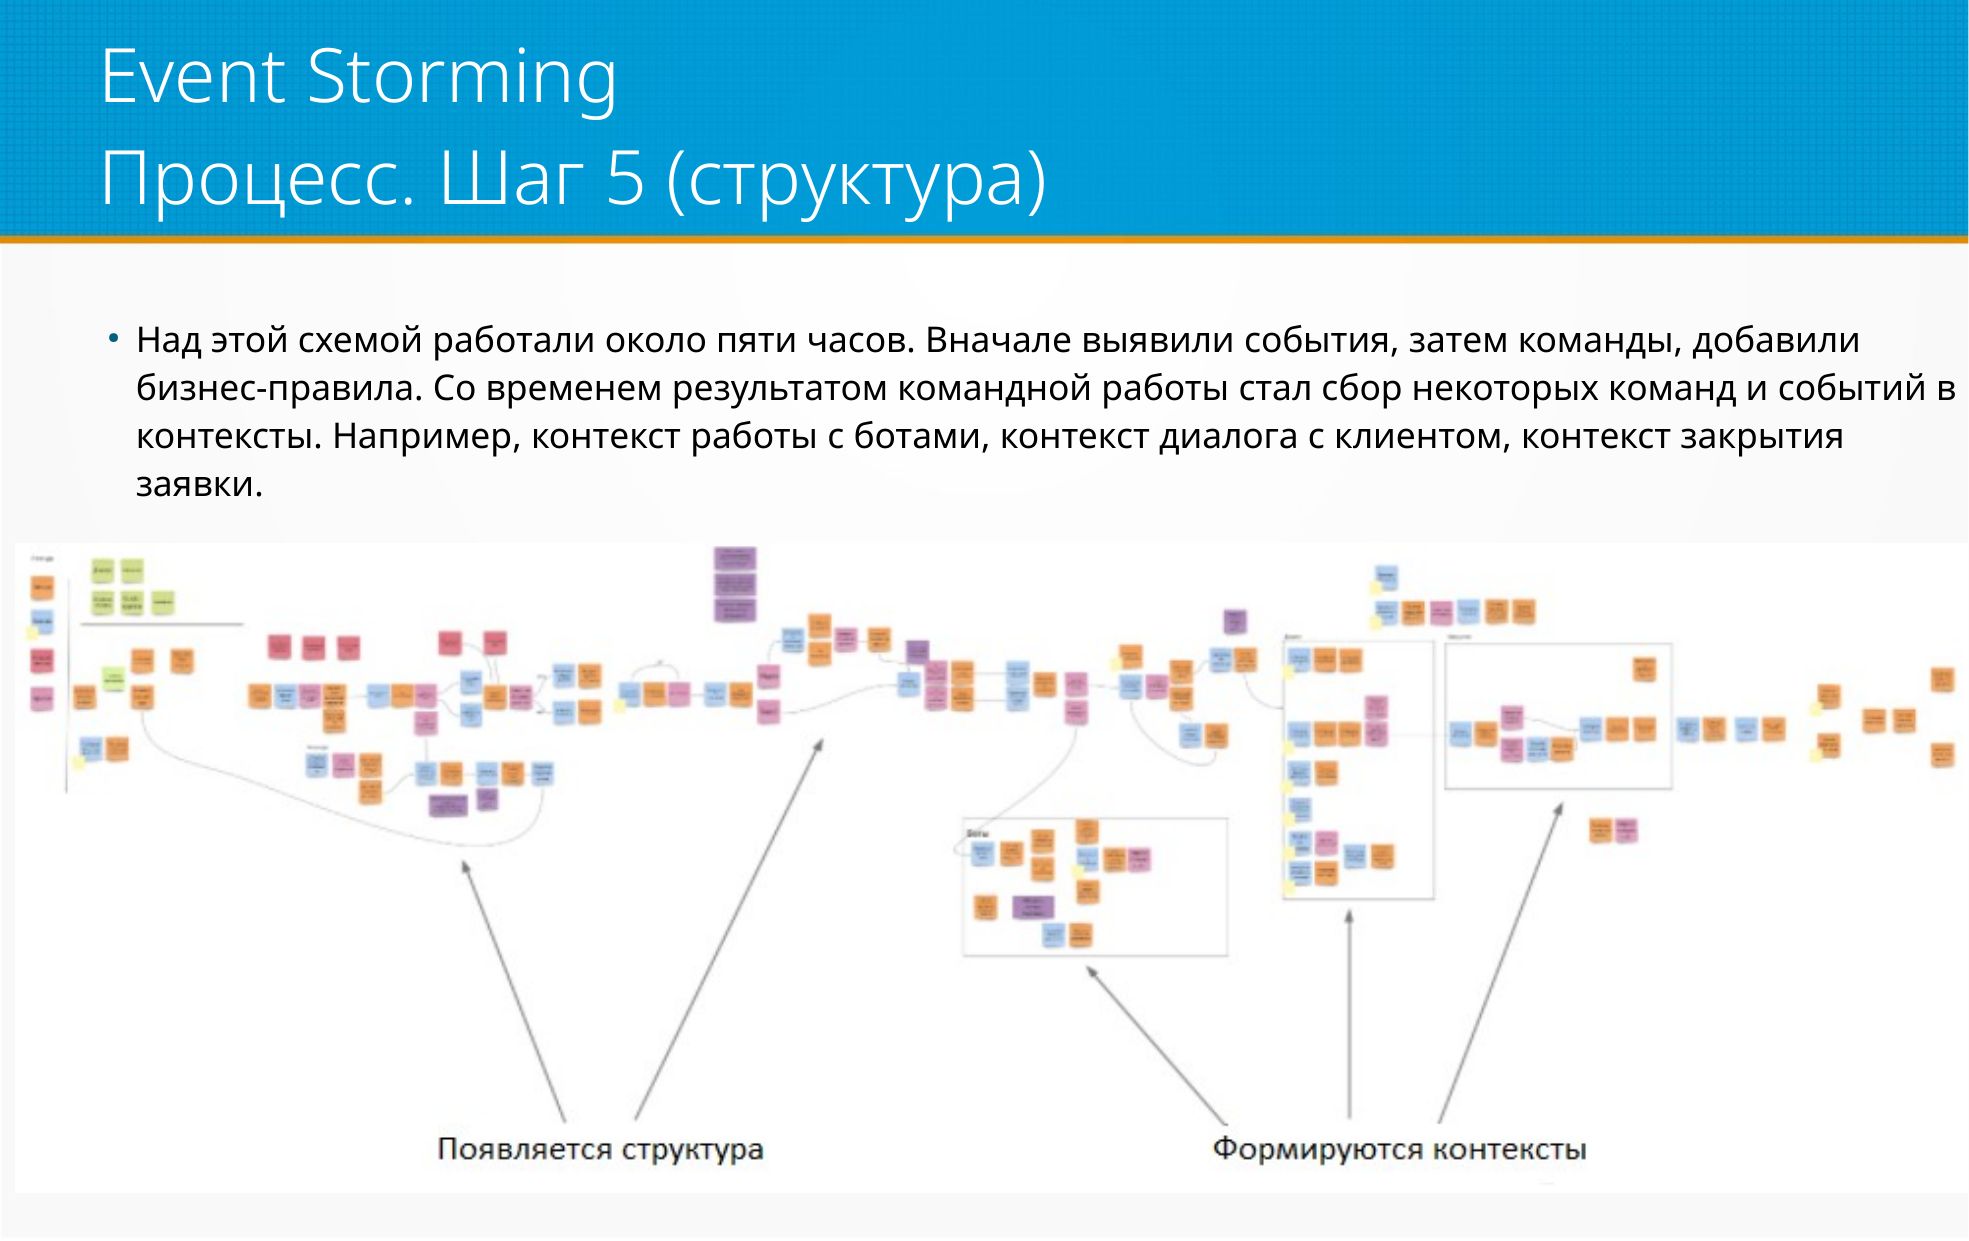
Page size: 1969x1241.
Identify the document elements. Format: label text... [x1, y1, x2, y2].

picture [0, 233, 1969, 1241]
list Над этой схемой работали около пяти часов. Вначале выявили события, затем команды, добавили бизнес-правила. Со временем результатом командной работы стал сбор некоторых команд и событий в контексты. Например, контекст работы с ботами, контекст диалога с клиентом, контекст закрытия заявки. [98, 315, 1961, 508]
title Event Storming Процесс. Шаг 5 (структура) [98, 19, 1870, 227]
